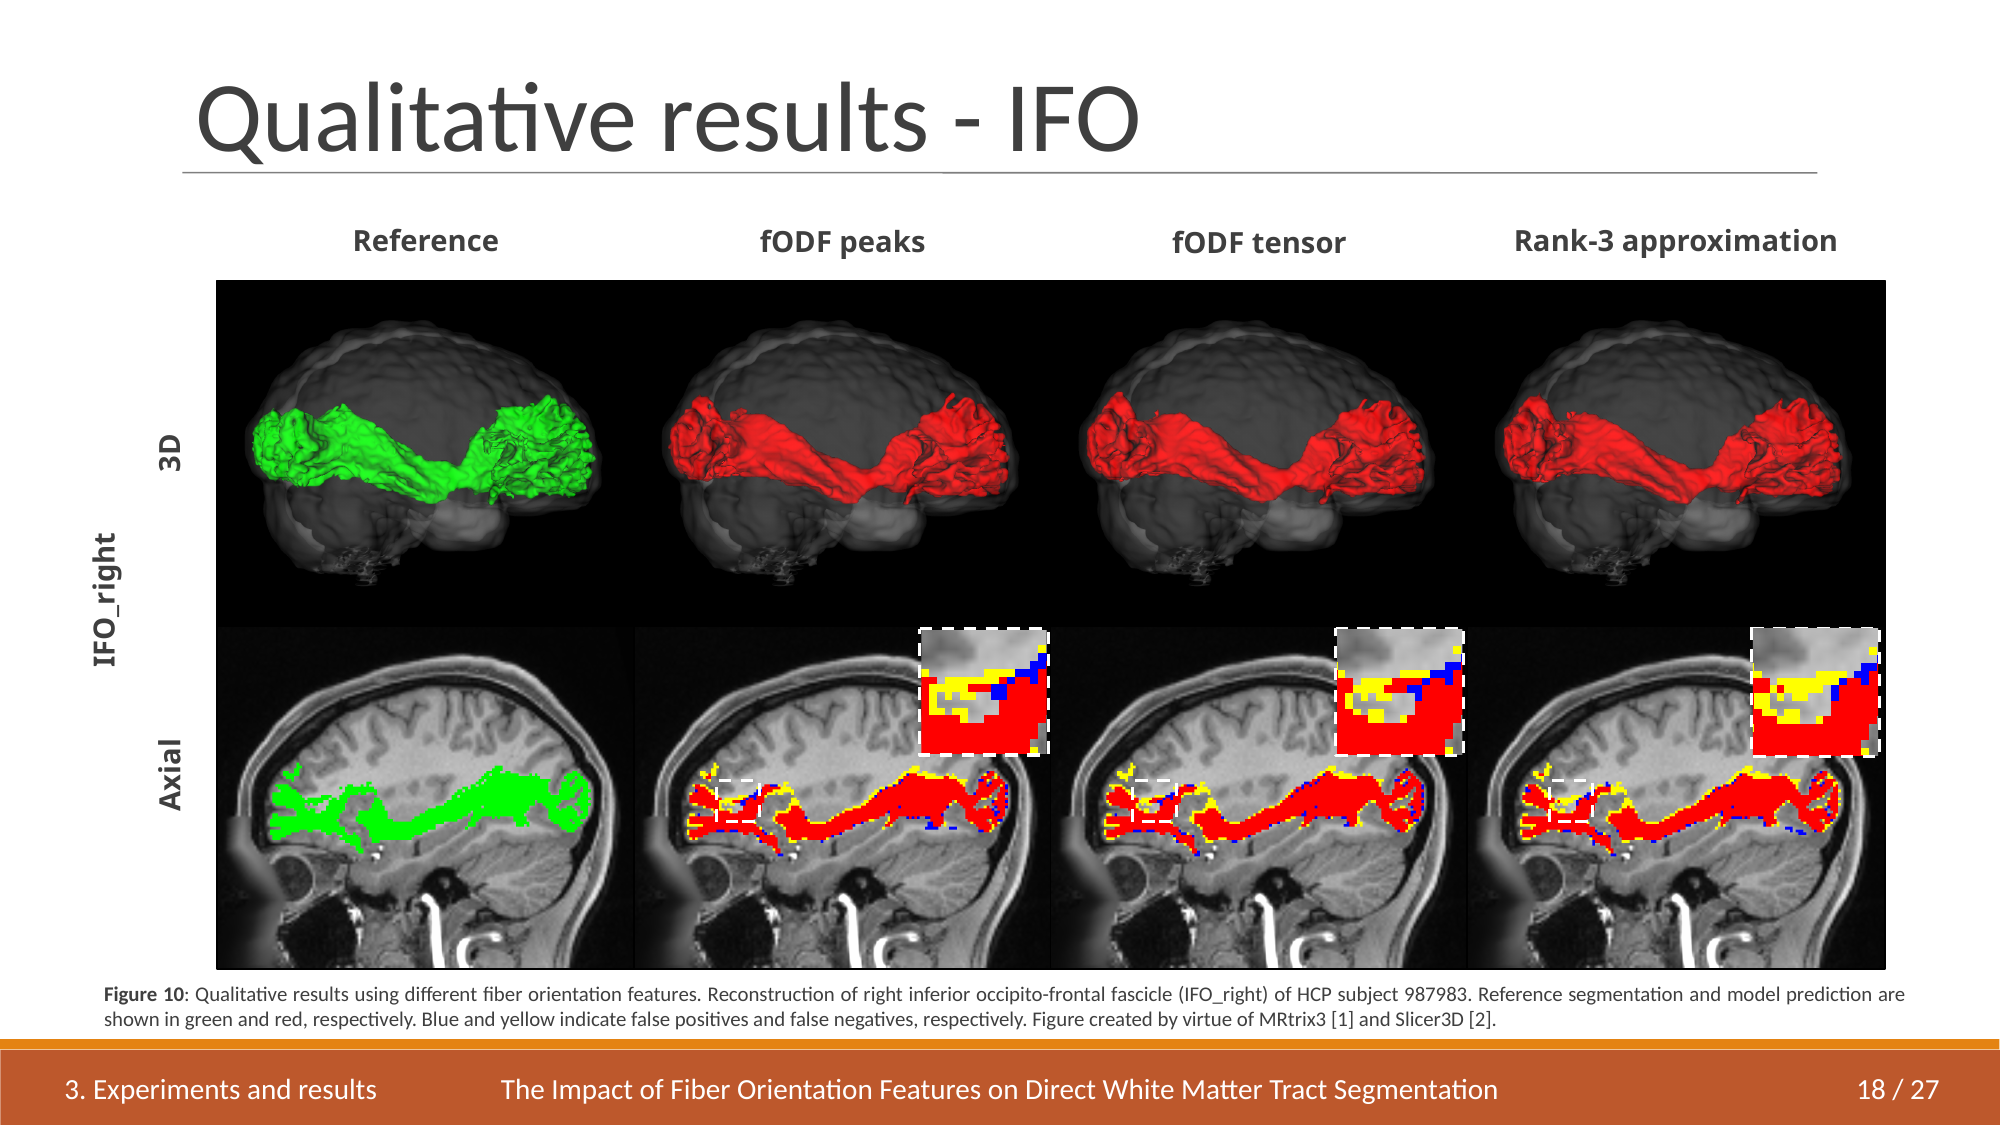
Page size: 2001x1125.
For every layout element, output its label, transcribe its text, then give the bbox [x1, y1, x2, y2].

text_box IFO_right [70, 504, 136, 696]
picture [1467, 627, 1885, 965]
picture [217, 627, 633, 965]
title Qualitative results - IFO [180, 2, 1830, 220]
text_box Rank-3 approximation [1497, 206, 1855, 273]
text_box Axial [136, 695, 202, 855]
text_box Figure 10: Qualitative results using different fiber orientation features. Reconstruction of right inferior occipito-frontal fascicle (IFO_right) of HCP subject 987983. Reference segmentation and model prediction are shown in green and red, respectively. Blue and yellow indicate false positives and false negatives, respectively. Figure created by virtue of MRtrix3 [1] and Slicer3D [2]. [89, 965, 1741, 1046]
picture [217, 281, 633, 626]
picture [634, 281, 1050, 626]
text_box Reference [321, 207, 531, 273]
picture [1051, 281, 1466, 626]
picture [1051, 627, 1466, 753]
text_box fODF tensor [1138, 209, 1381, 275]
text_box fODF peaks [738, 207, 948, 273]
slide_number The Impact of Fiber Orientation Features on Direct White Matter Tract Segmentation [392, 1046, 1608, 1125]
slide_number The Impact of Fiber Orientation Features on Direct White Matter Tract Segmentation [392, 753, 1608, 965]
text_box 3D [136, 408, 202, 498]
slide_number 3. Experiments and results [49, 753, 392, 1125]
picture [634, 627, 1050, 753]
slide_number 1 / 27 [1741, 753, 1962, 1125]
picture [1467, 281, 1885, 626]
